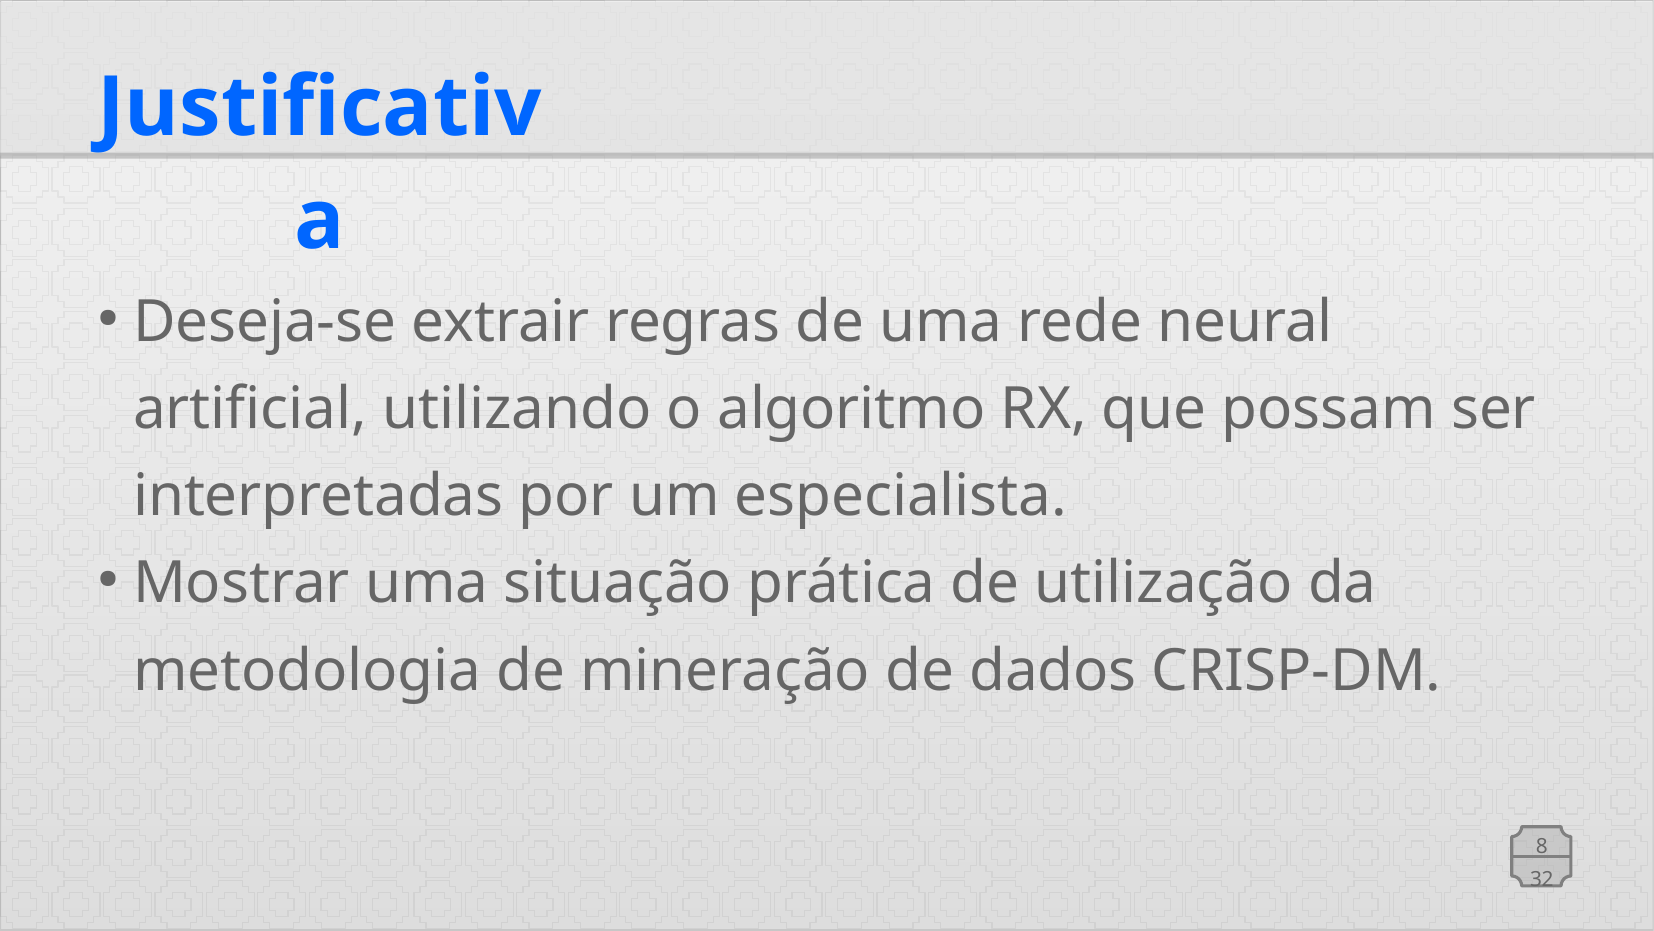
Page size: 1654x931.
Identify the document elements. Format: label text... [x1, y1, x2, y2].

text_box Justificativa [82, 38, 580, 157]
text_box Deseja-se extrair regras de uma rede neural artificial, utilizando o algoritmo RX, que possam ser interpretadas por um especialista. Mostrar uma situação prática de utilização da metodologia de mineração de dados CRISP-DM. [82, 263, 1571, 667]
